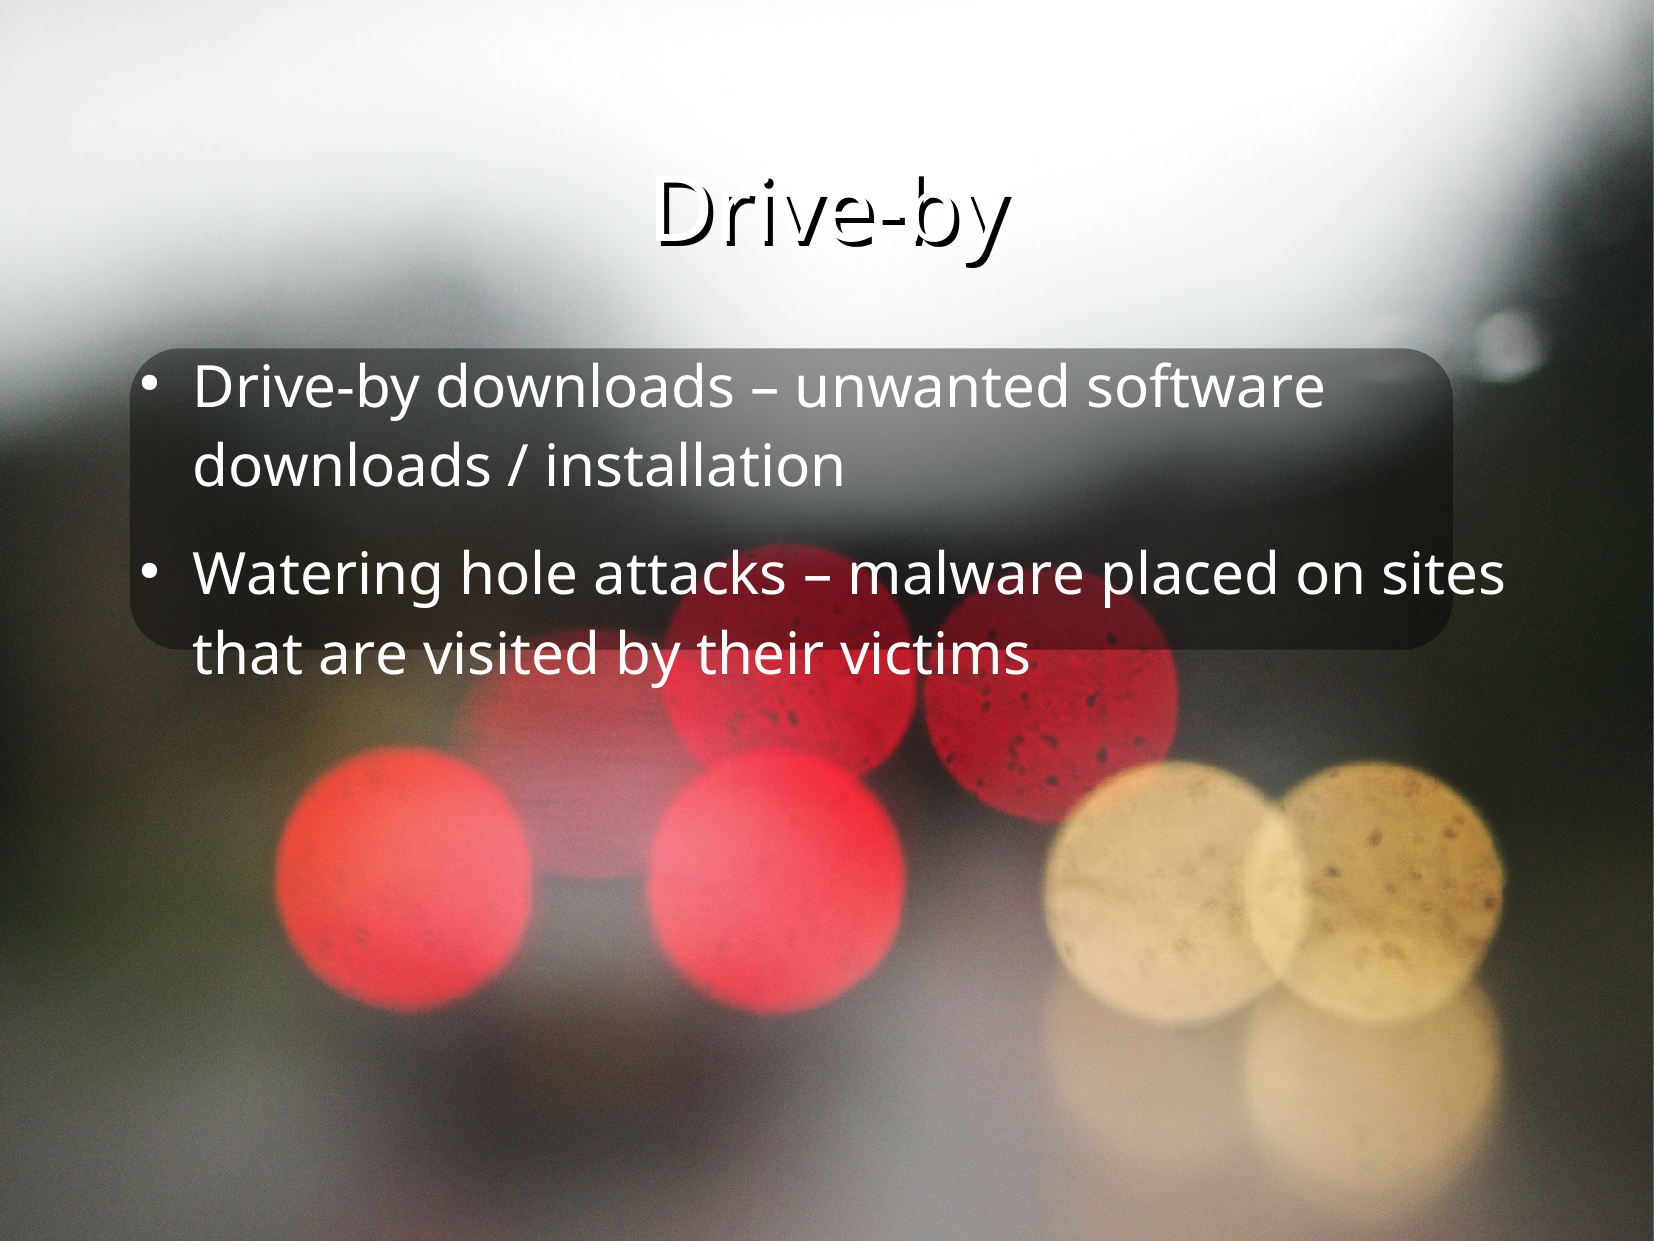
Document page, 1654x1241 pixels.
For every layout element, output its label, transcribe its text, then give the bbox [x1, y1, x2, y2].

title Drive-by [121, 102, 1534, 310]
list Drive-by downloads – unwanted software downloads / installation Watering hole attacks – malware placed on sites that are visited by their victims [121, 344, 1534, 1127]
picture [0, 0, 1654, 1241]
